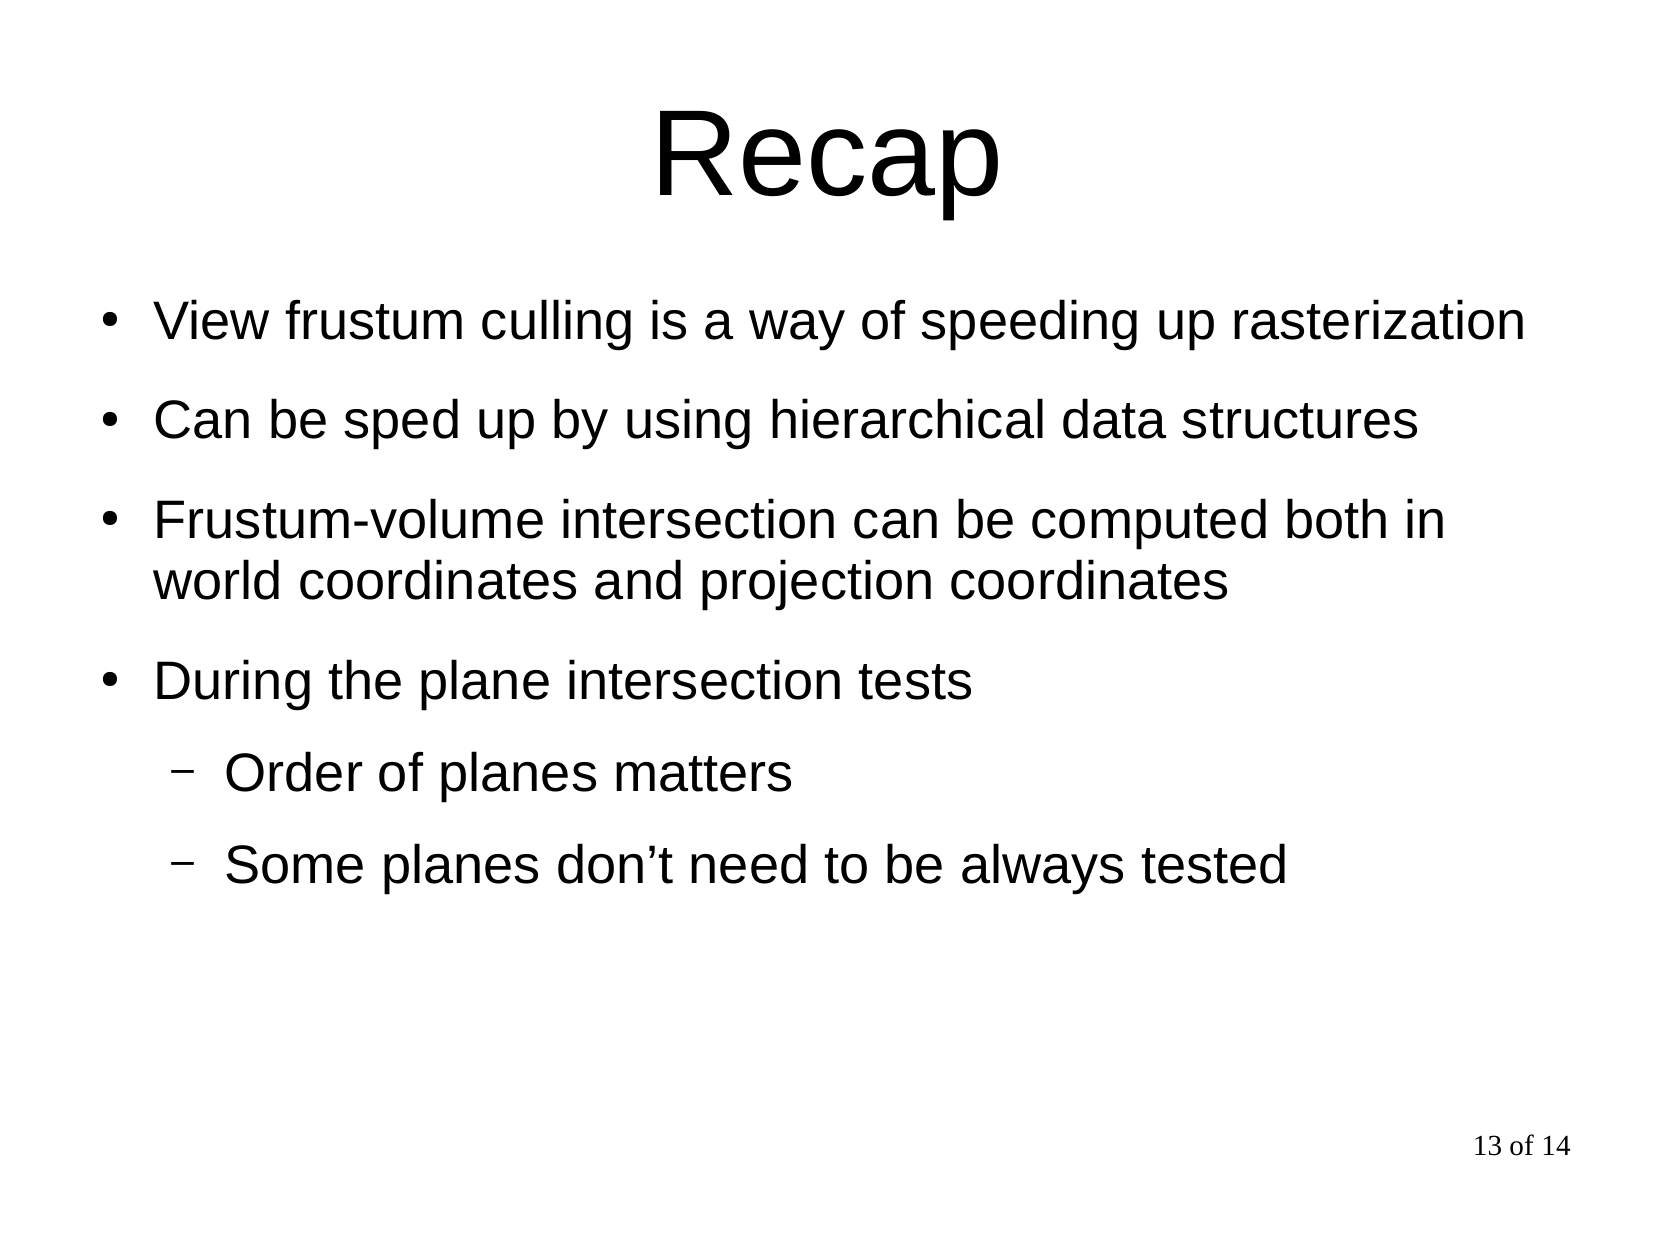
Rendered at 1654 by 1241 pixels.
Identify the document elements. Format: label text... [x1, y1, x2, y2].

title Recap [82, 49, 1571, 257]
list View frustum culling is a way of speeding up rasterization Can be sped up by using hierarchical data structures Frustum-volume intersection can be computed both in world coordinates and projection coordinates During the plane intersection tests Order of planes matters Some planes don’t need to be always tested [82, 290, 1571, 1010]
